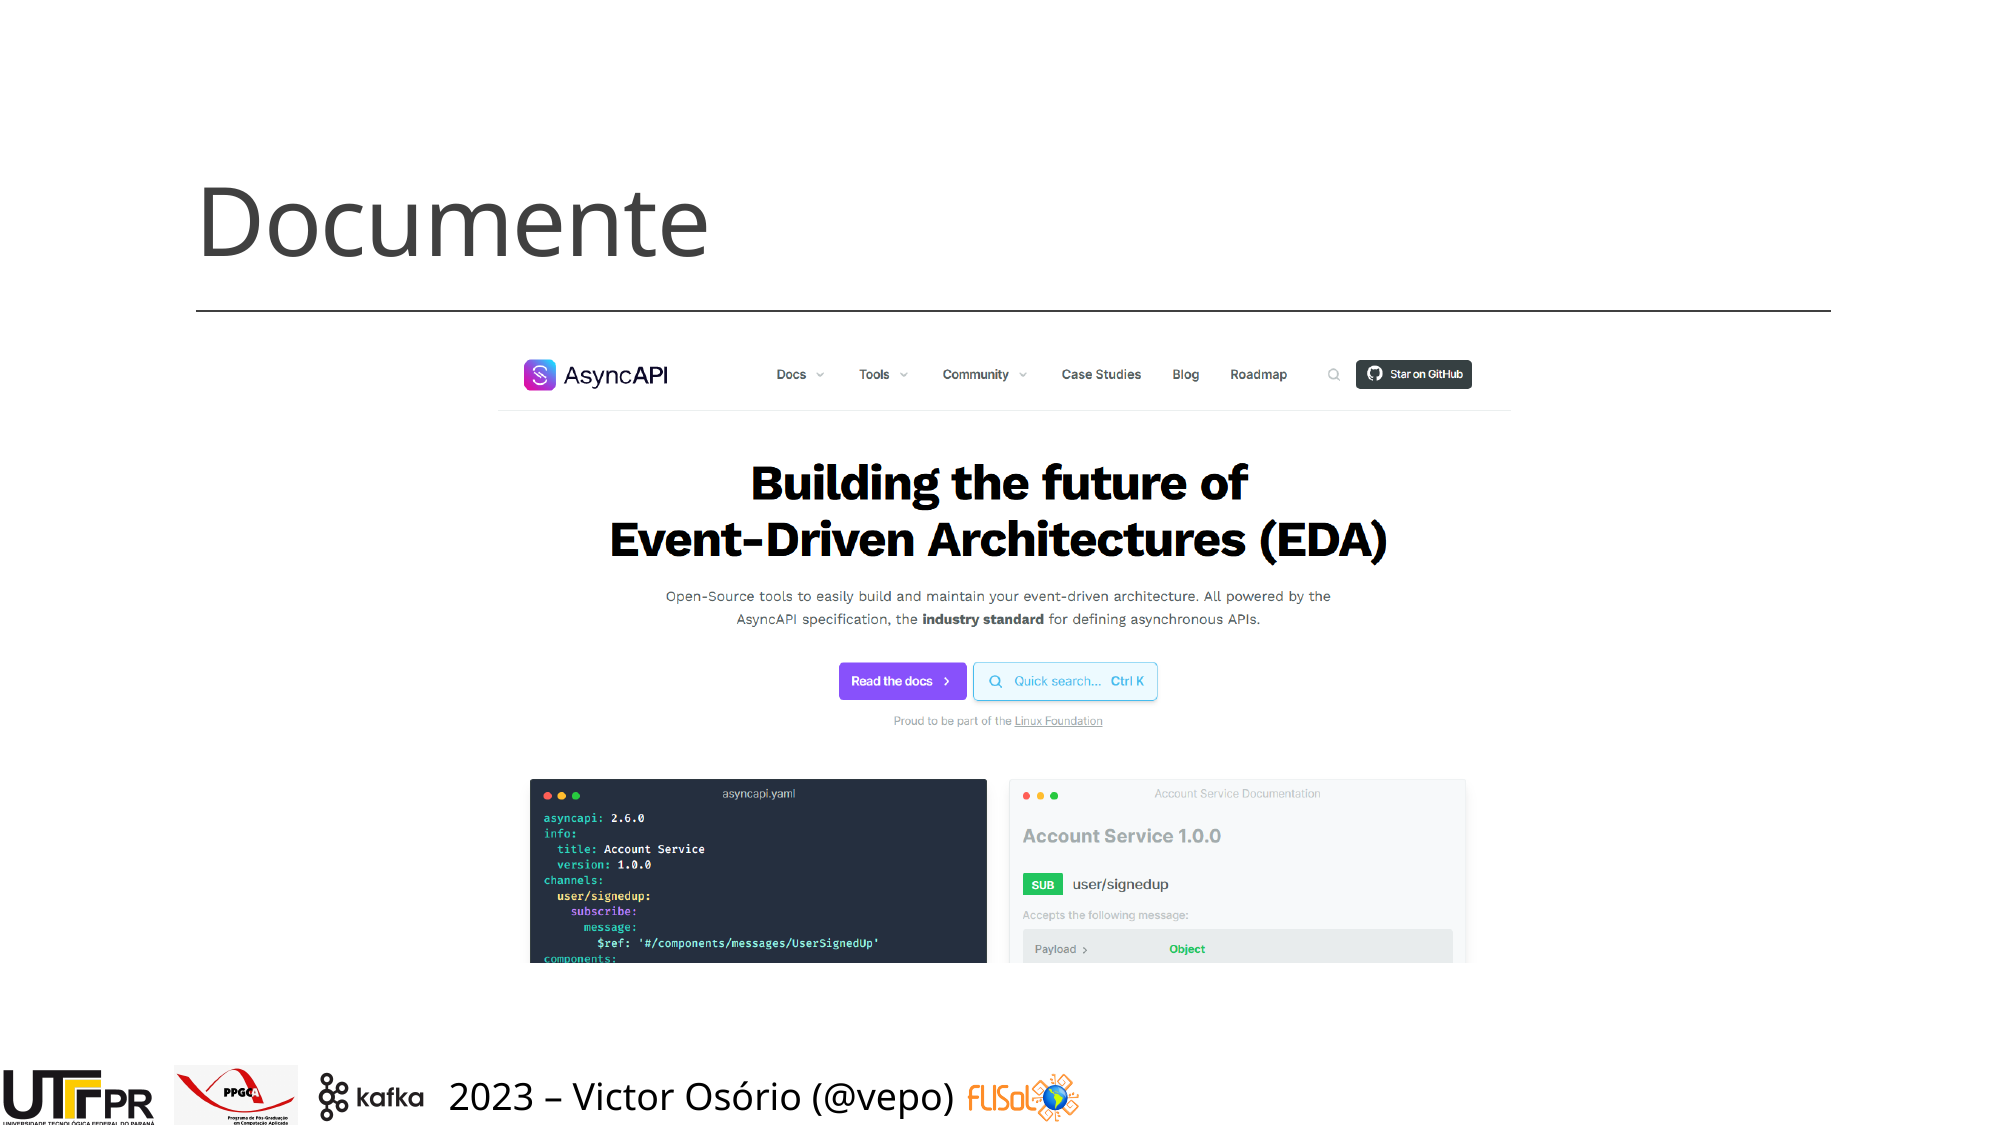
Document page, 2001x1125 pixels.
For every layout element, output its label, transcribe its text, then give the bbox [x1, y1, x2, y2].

picture [498, 345, 1511, 963]
picture [2, 1067, 156, 1125]
title Documente [180, 47, 1830, 285]
picture [174, 1065, 298, 1125]
picture [315, 1066, 427, 1125]
picture [957, 1067, 1091, 1125]
